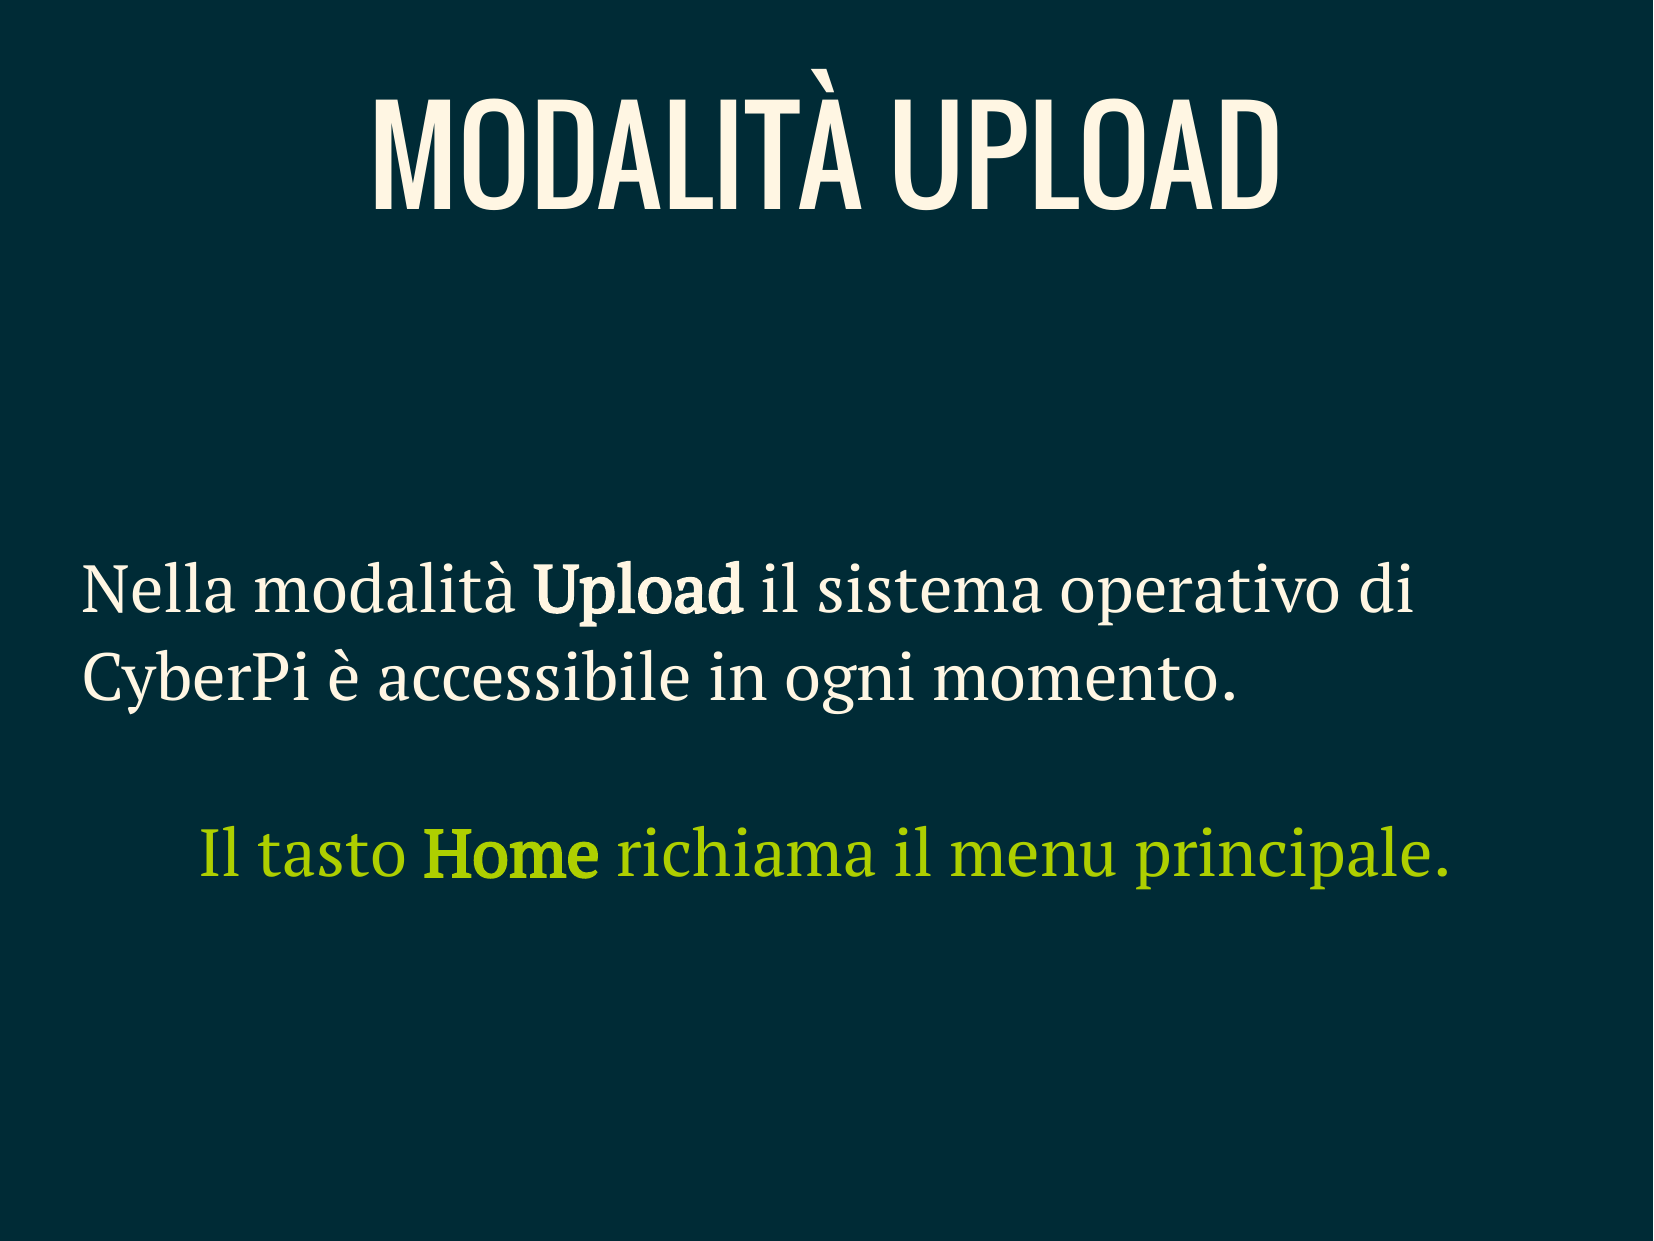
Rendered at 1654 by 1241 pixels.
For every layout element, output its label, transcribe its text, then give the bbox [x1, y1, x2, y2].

text_box Nella modalità Upload il sistema operativo di CyberPi è accessibile in ogni momento. Il tasto Home richiama il menu principale. [81, 366, 1570, 1193]
title Modalità Upload [82, 49, 1571, 257]
